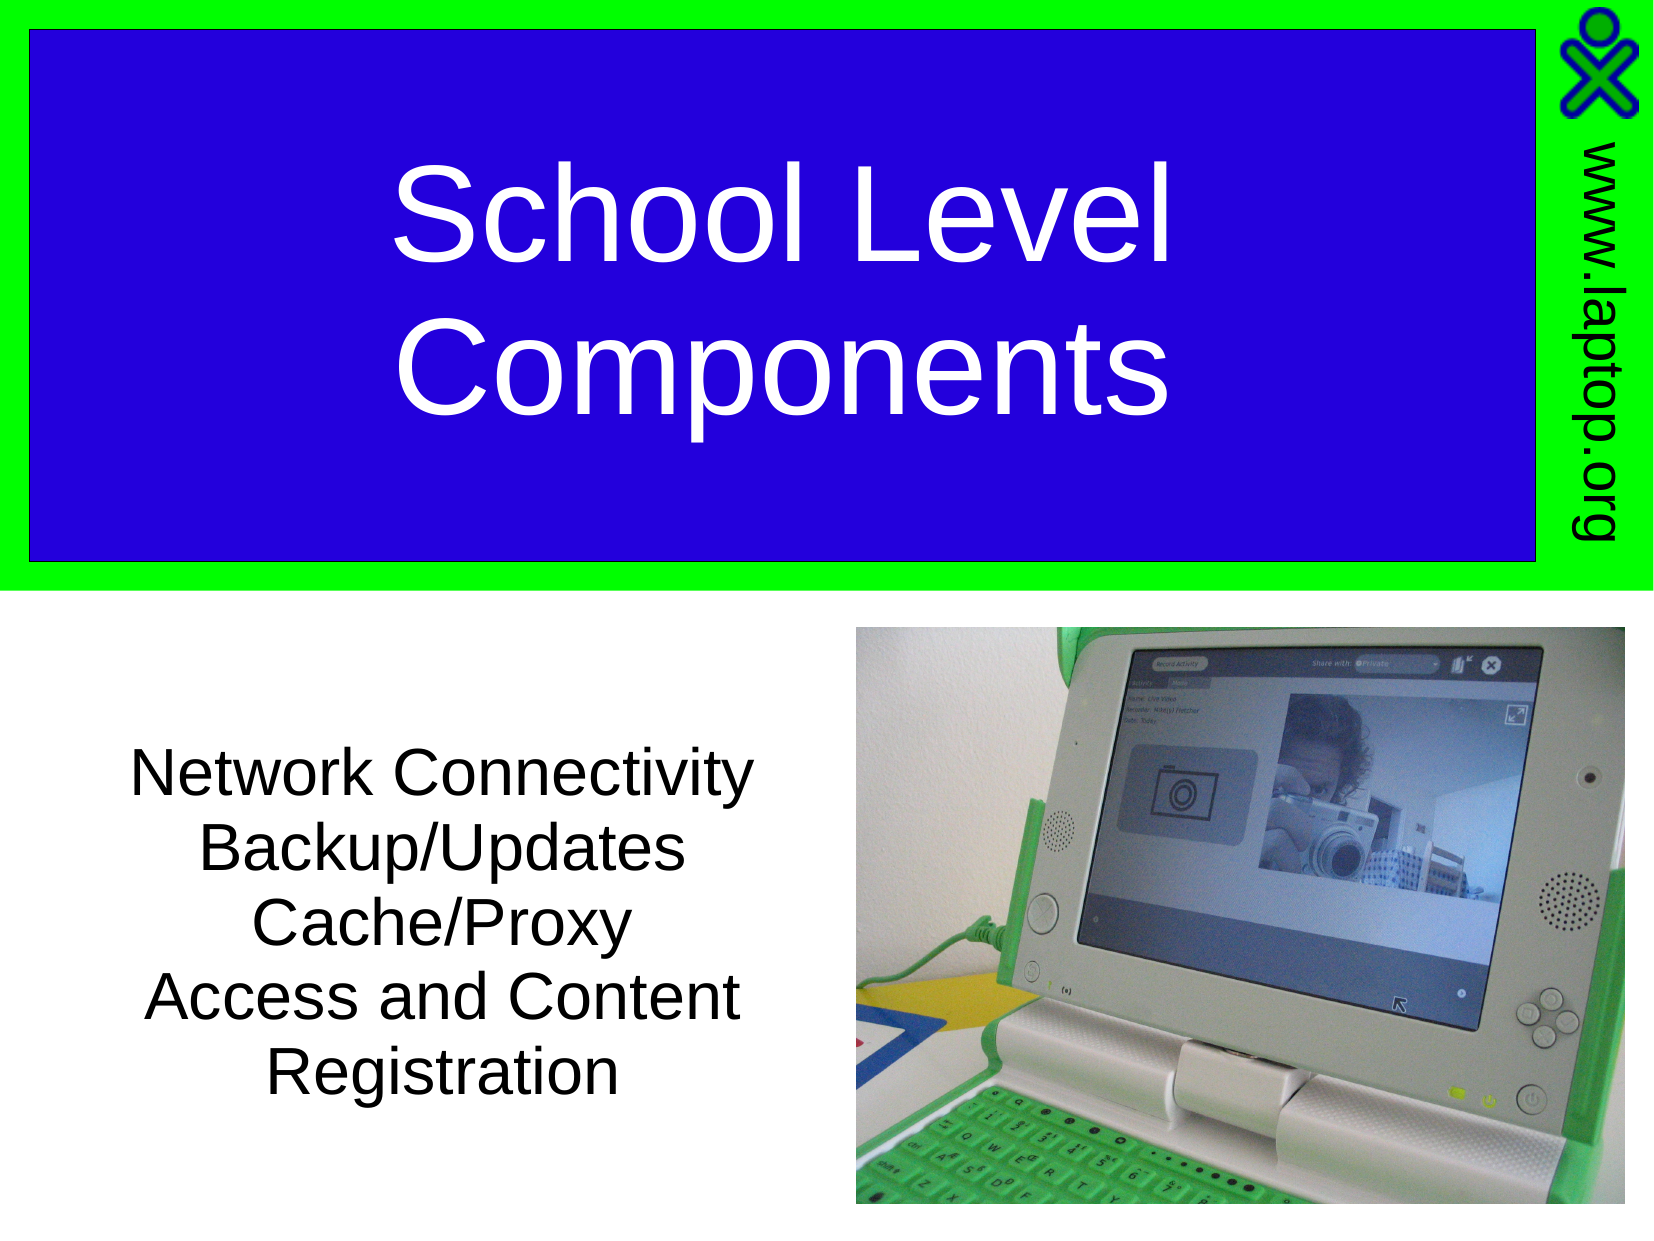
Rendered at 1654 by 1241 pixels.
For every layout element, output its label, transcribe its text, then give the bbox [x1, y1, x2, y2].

picture [1559, 7, 1639, 119]
picture [856, 627, 1625, 1204]
subtitle Network Connectivity Backup/Updates Cache/Proxy Access and Content Registration [29, 633, 857, 1211]
title School Level Components [59, 49, 1506, 532]
